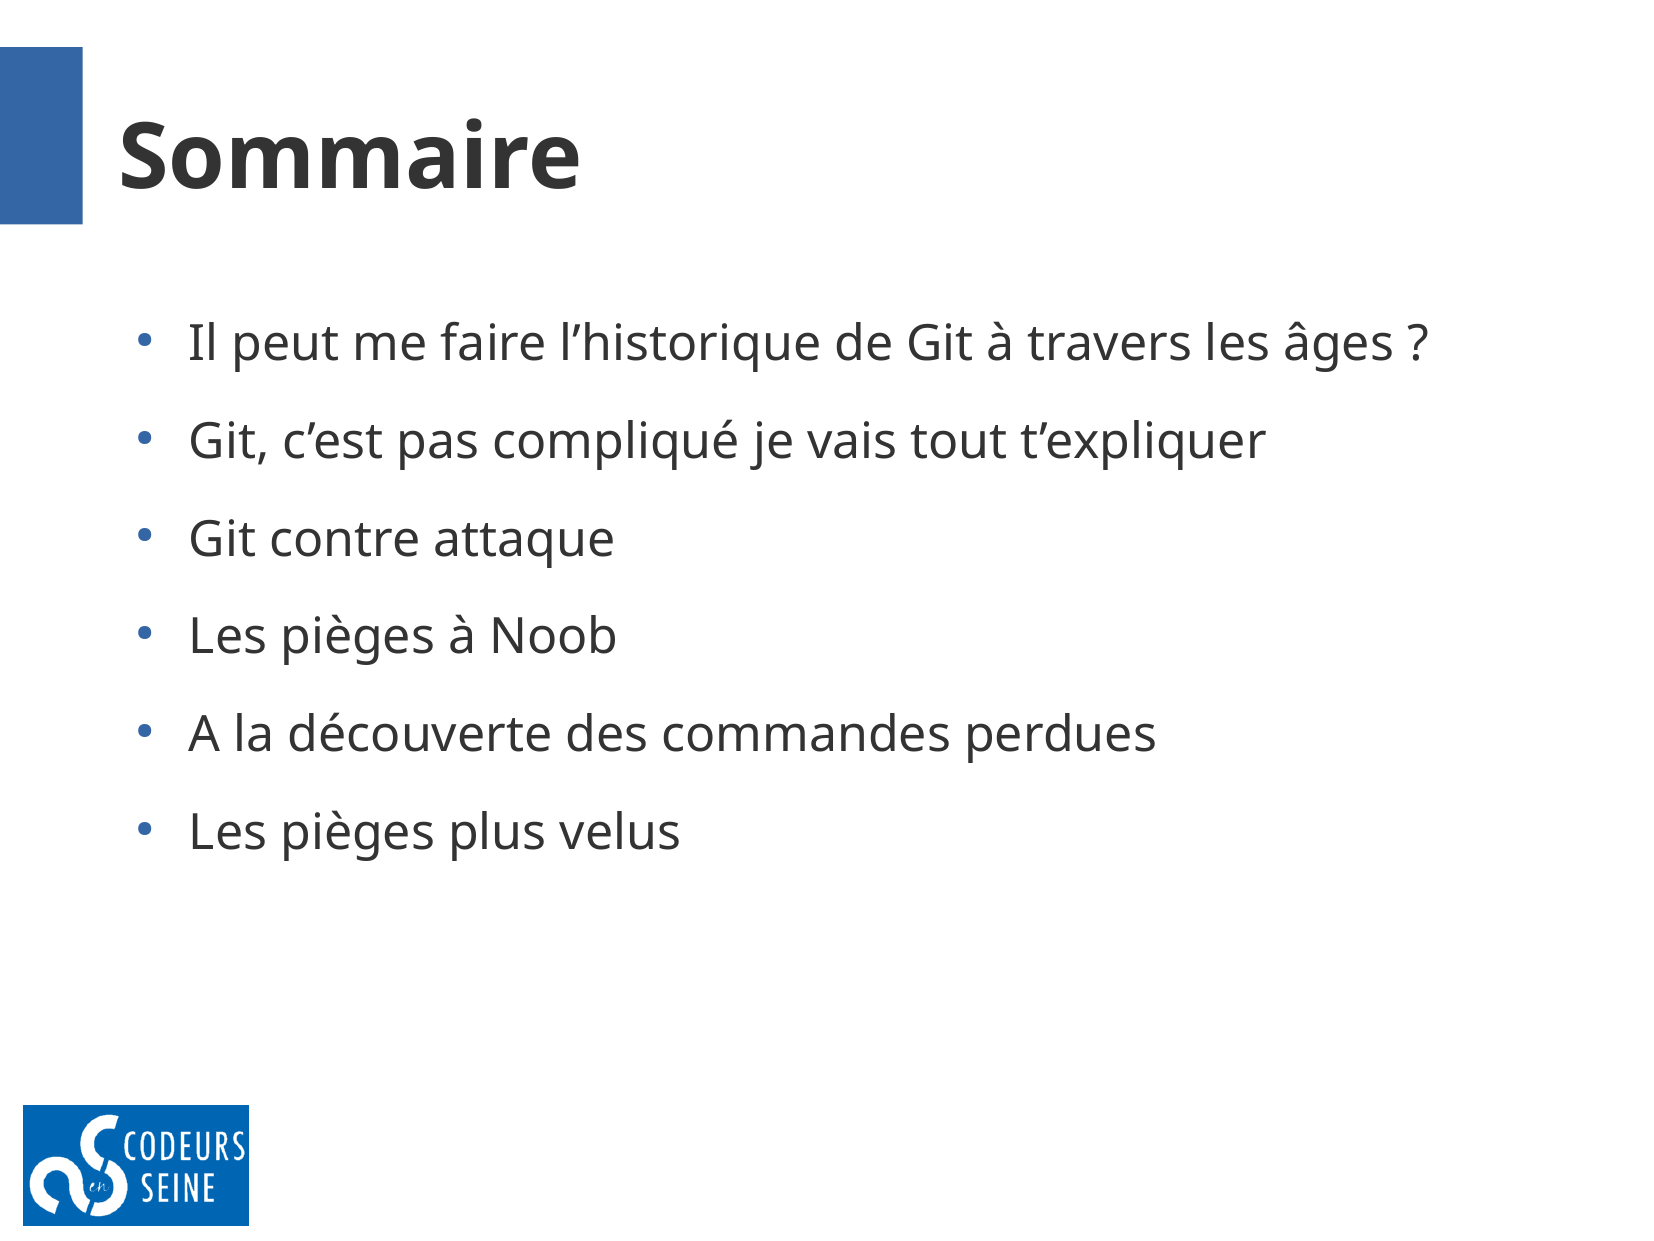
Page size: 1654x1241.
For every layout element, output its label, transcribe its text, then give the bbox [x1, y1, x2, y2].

title Sommaire [118, 45, 1571, 260]
list Il peut me faire l’historique de Git à travers les âges ? Git, c’est pas compliqué je vais tout t’expliquer Git contre attaque Les pièges à Noob A la découverte des commandes perdues Les pièges plus velus [118, 307, 1536, 1027]
picture [23, 1105, 249, 1226]
